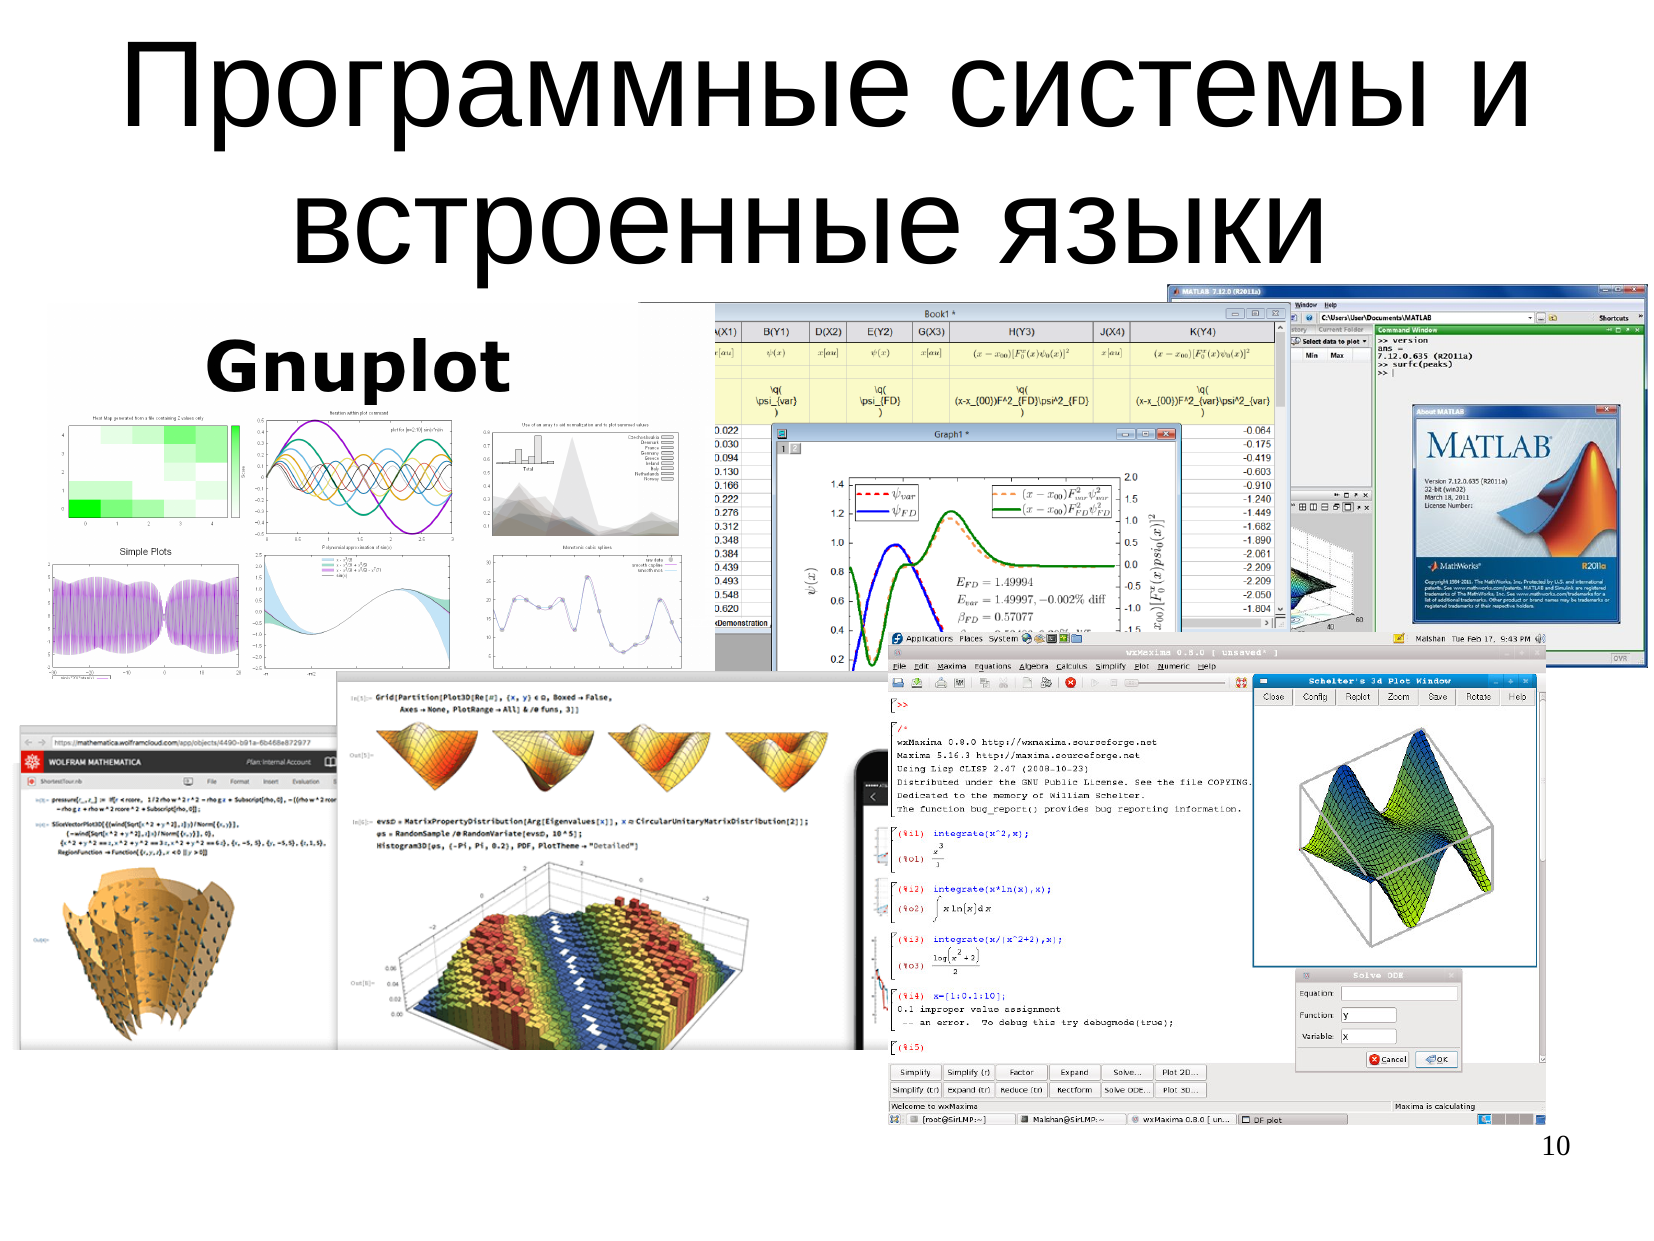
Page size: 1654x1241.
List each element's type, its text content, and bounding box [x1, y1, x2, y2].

title Программные системы и встроенные языки [82, 16, 1571, 290]
picture [9, 284, 1648, 1126]
